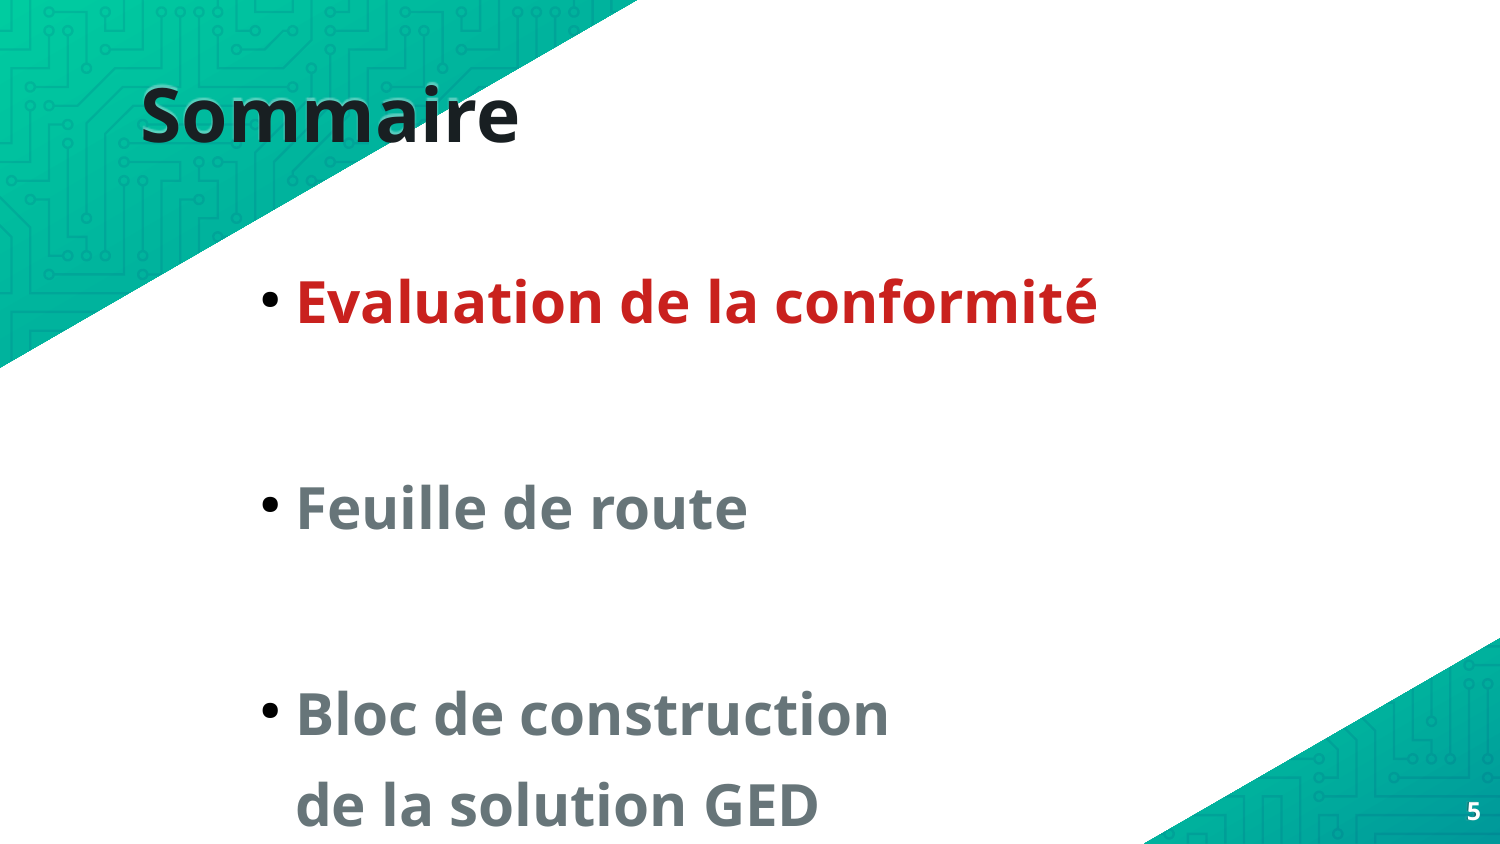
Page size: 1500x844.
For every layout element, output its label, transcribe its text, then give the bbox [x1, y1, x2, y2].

title Sommaire [140, 78, 1360, 160]
slide_number <numéro> [1391, 779, 1482, 844]
list Evaluation de la conformité Feuille de route Bloc de construction de la solution GED [259, 249, 1371, 764]
